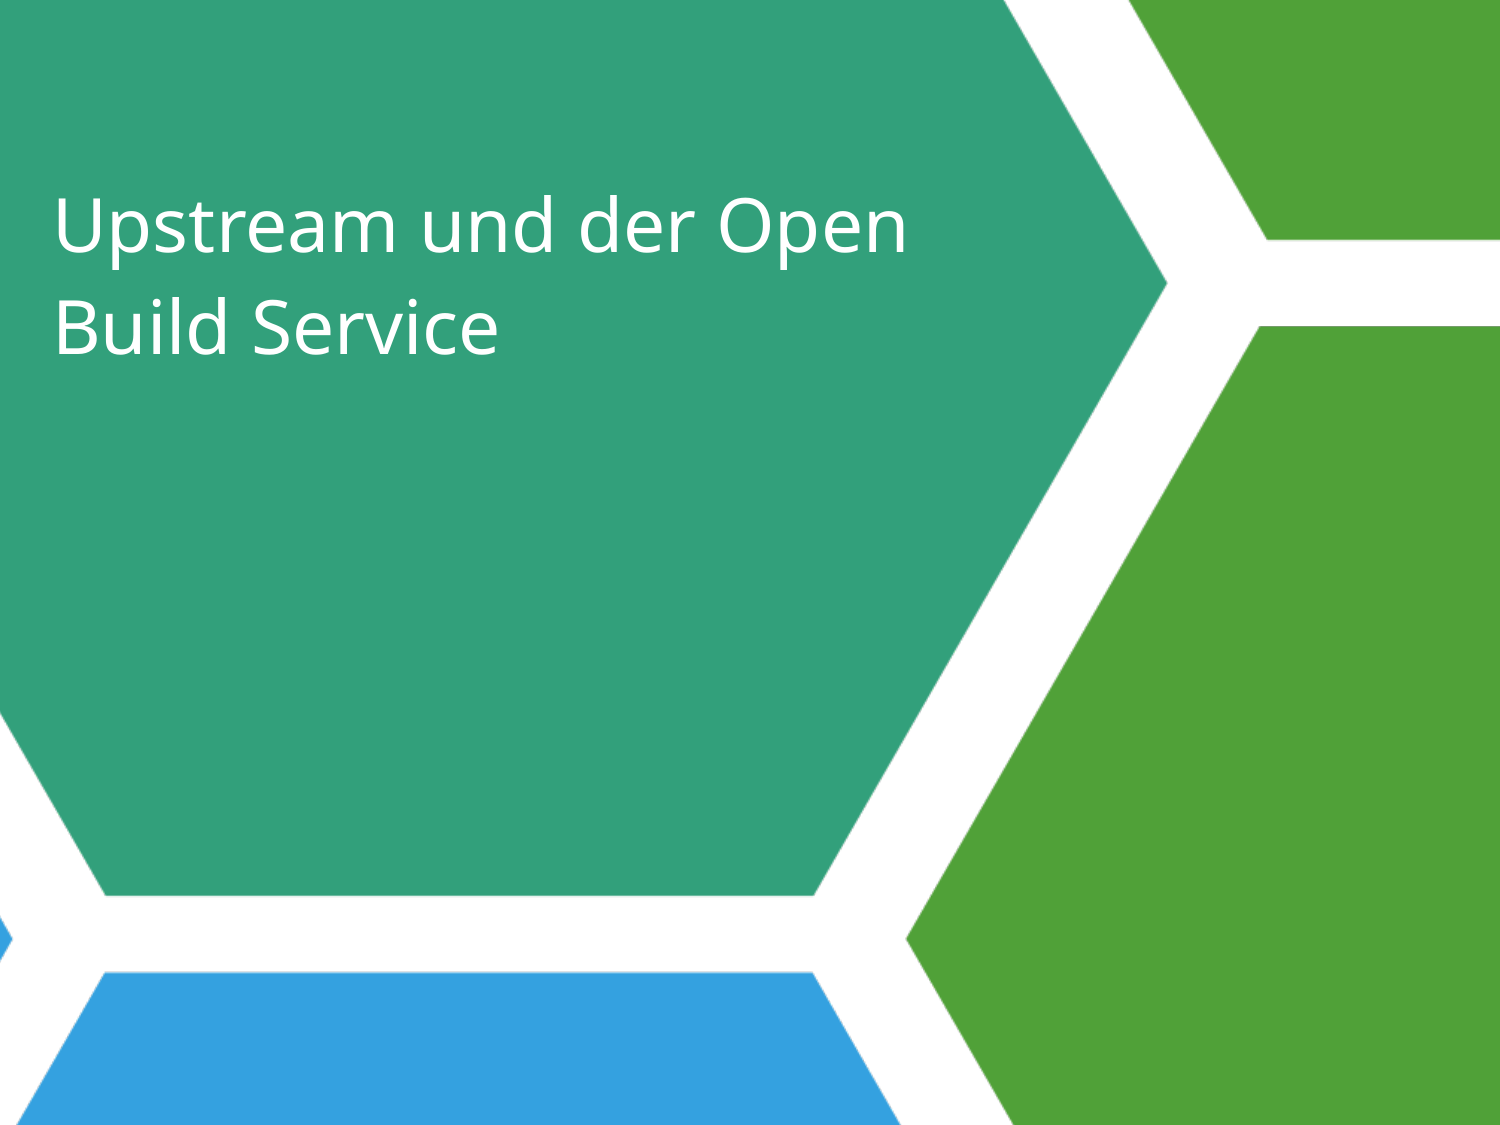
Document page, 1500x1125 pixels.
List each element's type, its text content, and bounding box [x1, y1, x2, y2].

title Upstream und der Open Build Service [52, 147, 1105, 401]
picture [0, 0, 1500, 1125]
